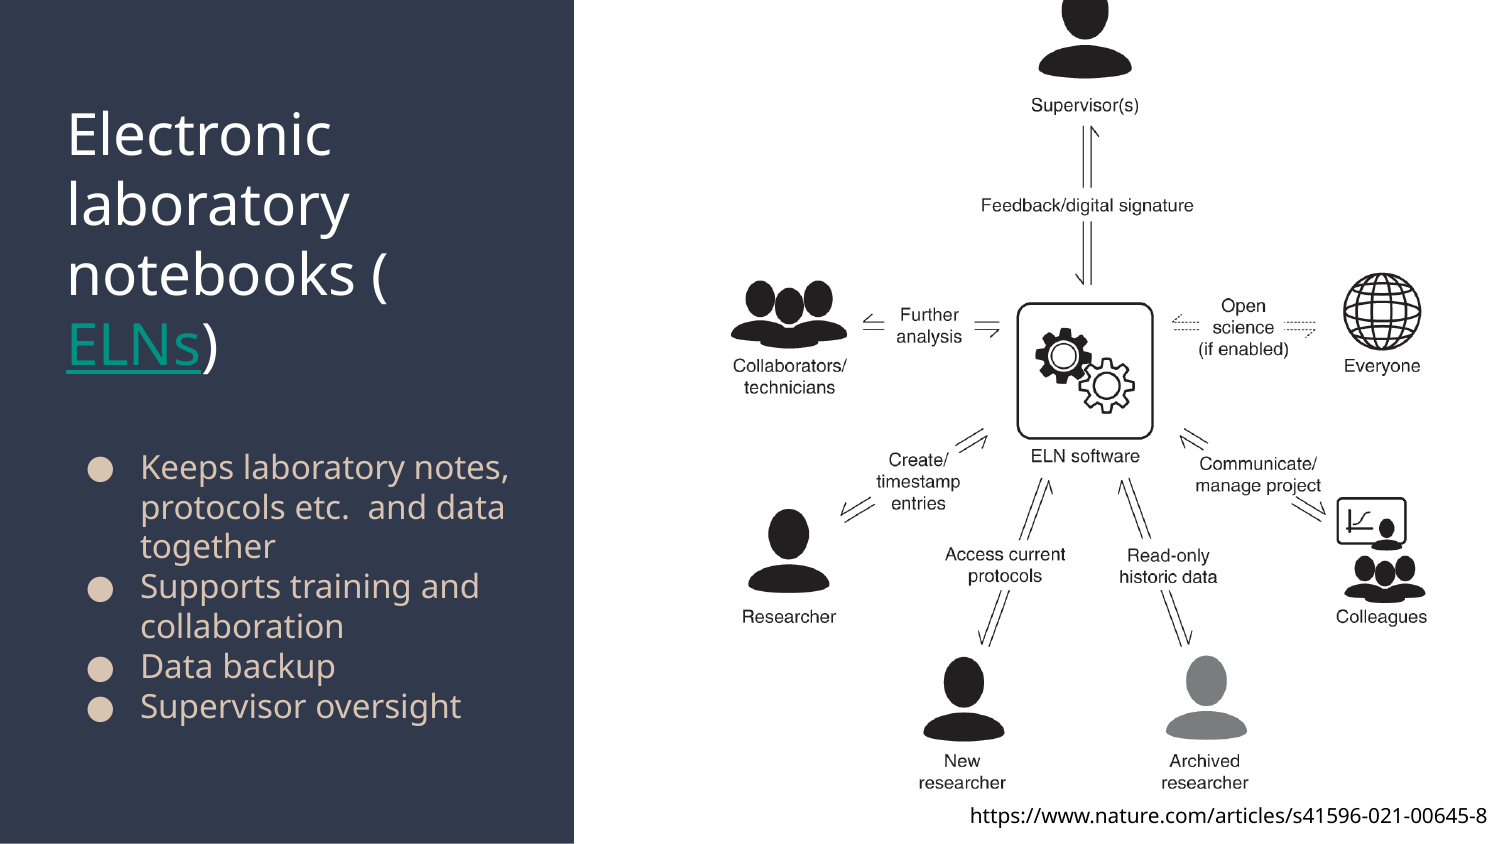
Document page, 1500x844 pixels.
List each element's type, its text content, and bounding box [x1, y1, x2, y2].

text_box https://www.nature.com/articles/s41596-021-00645-8 [626, 788, 1500, 844]
subtitle Keeps laboratory notes, protocols etc. and data together Supports training and collaboration Data backup Supervisor oversight [50, 430, 546, 815]
picture [731, 0, 1427, 788]
title Electronic laboratory notebooks (ELNs) [51, 82, 518, 419]
